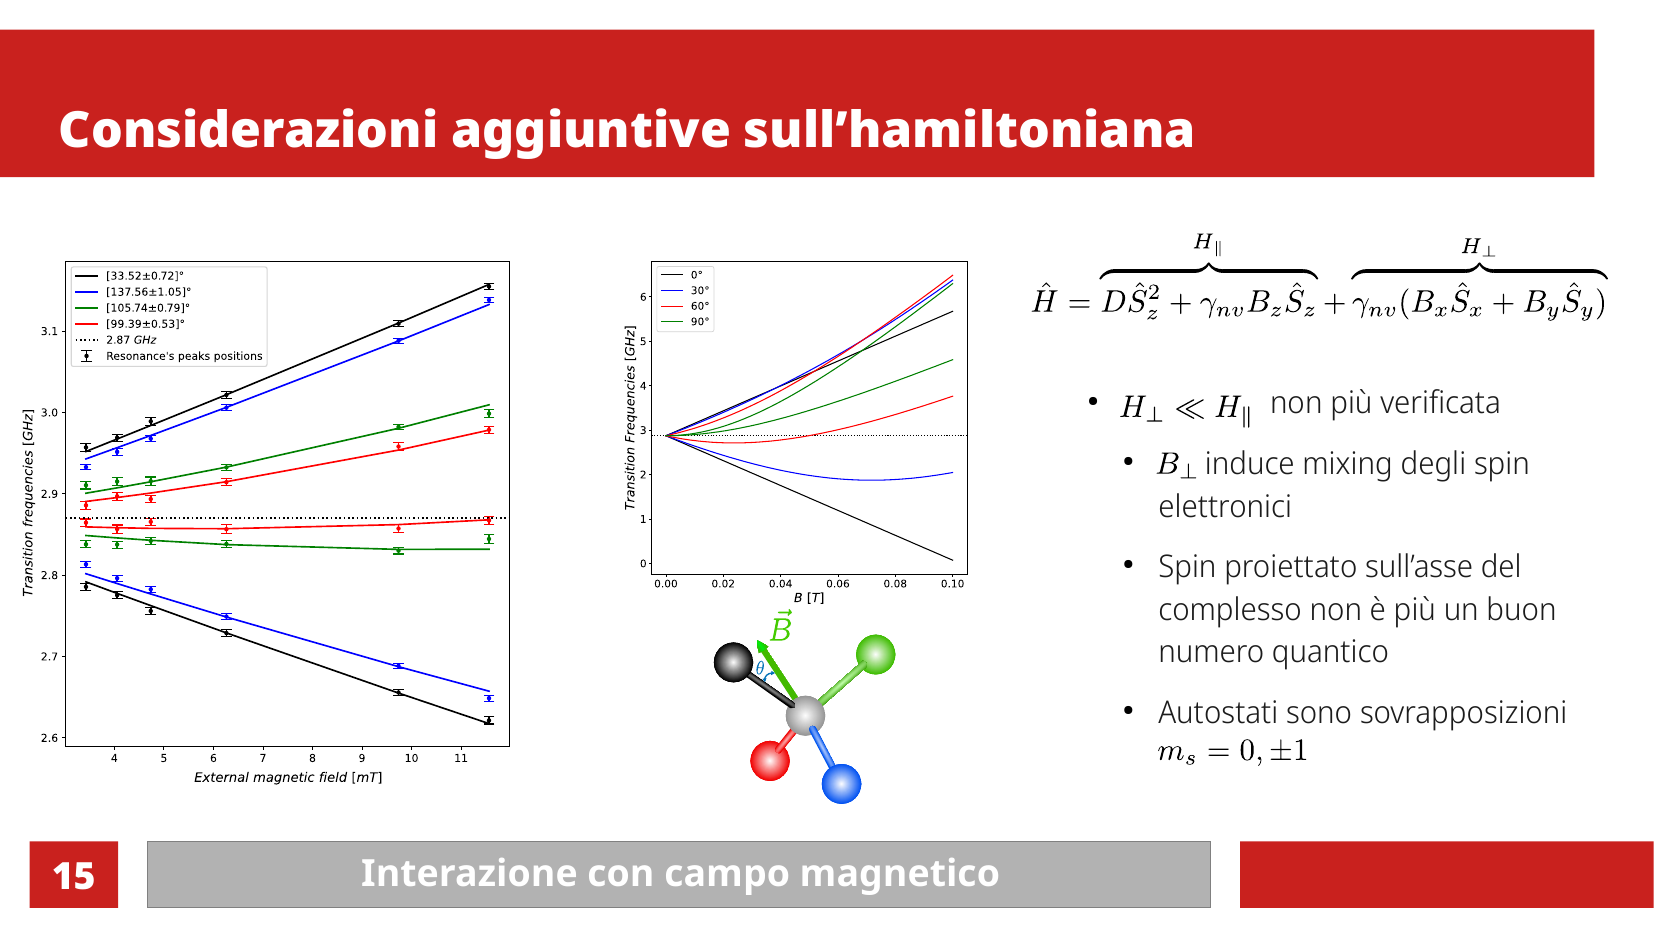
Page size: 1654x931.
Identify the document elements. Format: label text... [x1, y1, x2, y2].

list non più verificata induce mixing degli spin elettronici Spin proiettato sull’asse del complesso non è più un buon numero quantico Autostati sono sovrapposizioni [1087, 325, 1613, 788]
title Considerazioni aggiuntive sull’hamiltoniana [59, 44, 1595, 163]
text_box [1158, 739, 1307, 766]
text_box Interazione con campo magnetico [155, 838, 1206, 905]
text_box [1156, 452, 1197, 479]
picture [0, 185, 1008, 864]
text_box [1120, 395, 1250, 428]
text_box [1031, 233, 1608, 321]
